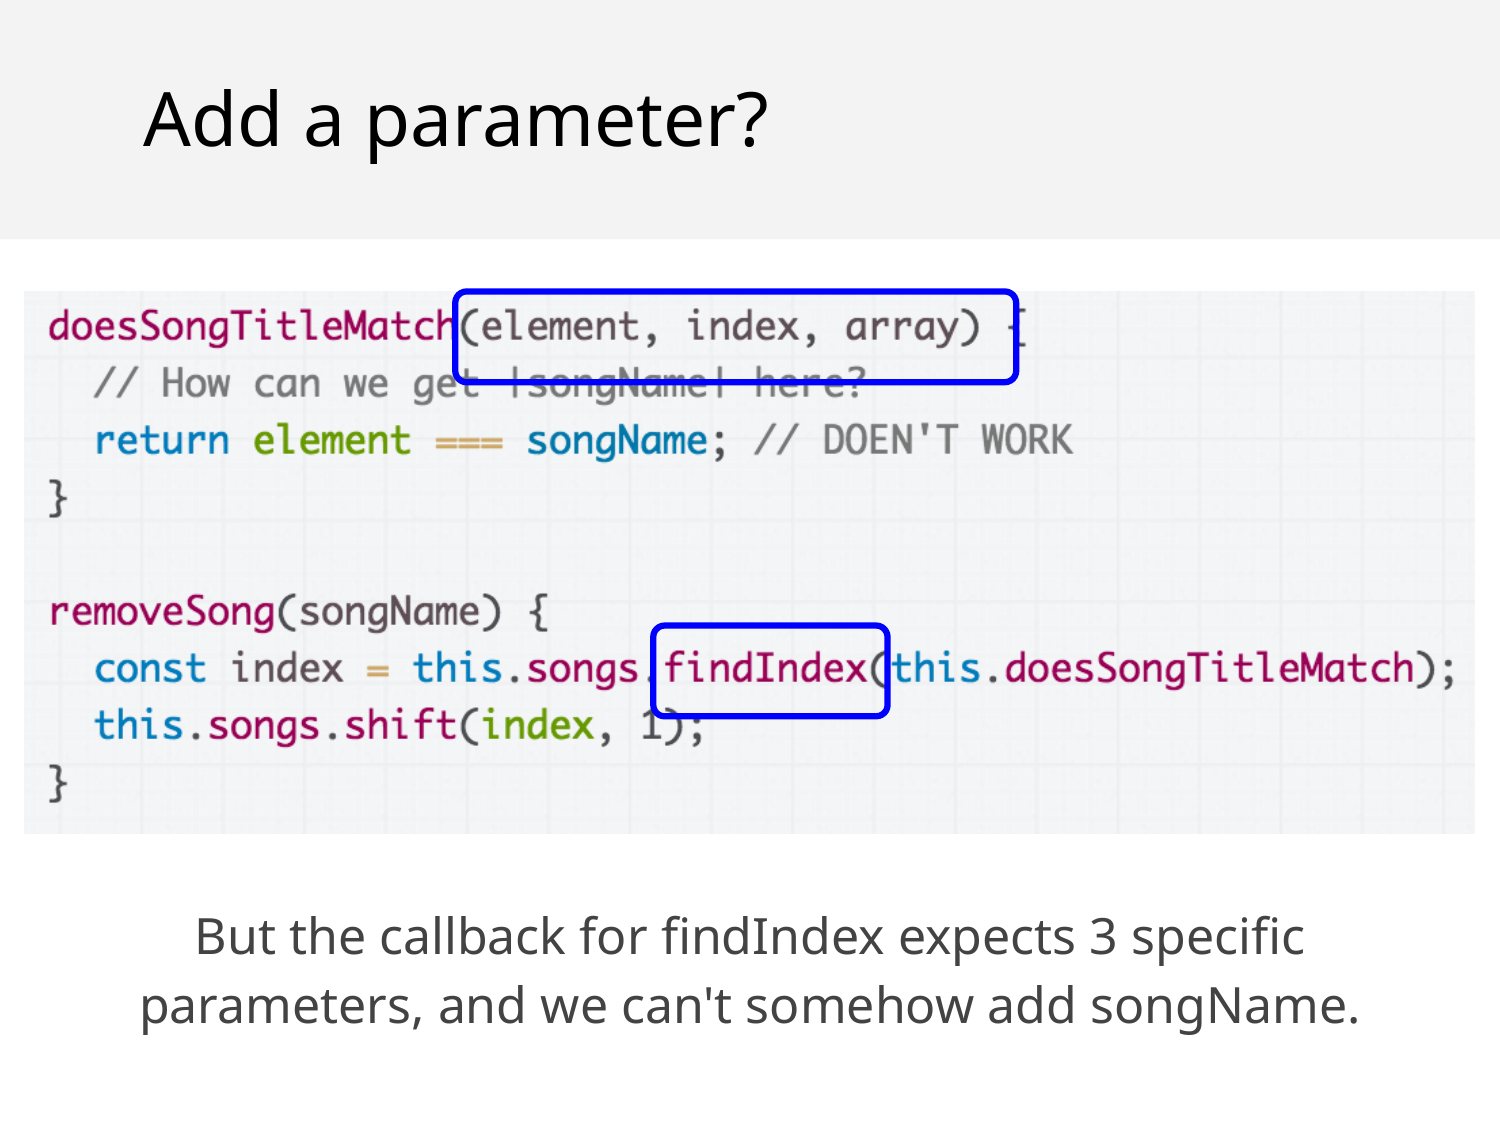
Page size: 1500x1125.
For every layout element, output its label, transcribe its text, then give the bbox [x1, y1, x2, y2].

title Add a parameter? [128, 56, 1372, 183]
picture [459, 295, 1013, 379]
picture [24, 291, 1475, 834]
list But the callback for findIndex expects 3 specific parameters, and we can't somehow add songName. [122, 880, 1378, 1066]
